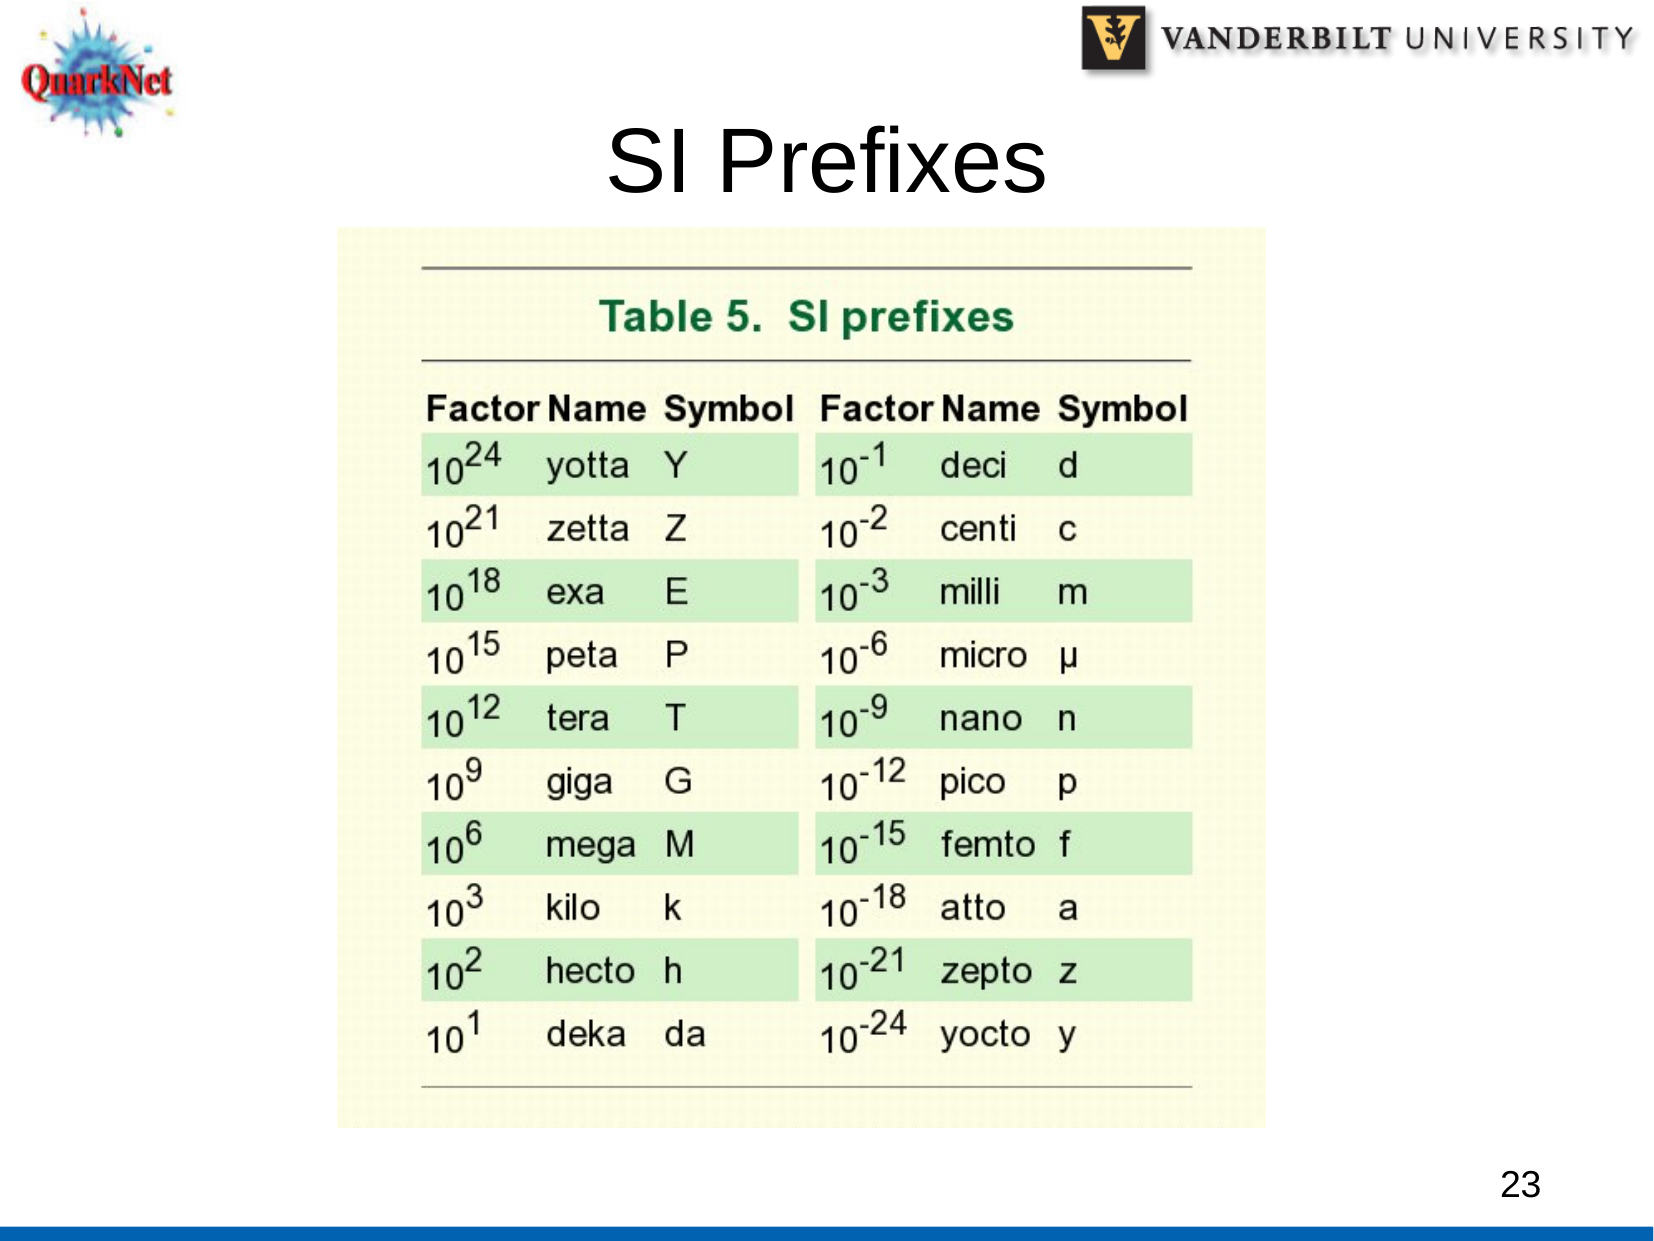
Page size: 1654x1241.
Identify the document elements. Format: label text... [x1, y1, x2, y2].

title SI Prefixes [121, 55, 1533, 263]
picture [1078, 2, 1648, 85]
picture [4, 1, 188, 152]
picture [337, 227, 1266, 1128]
